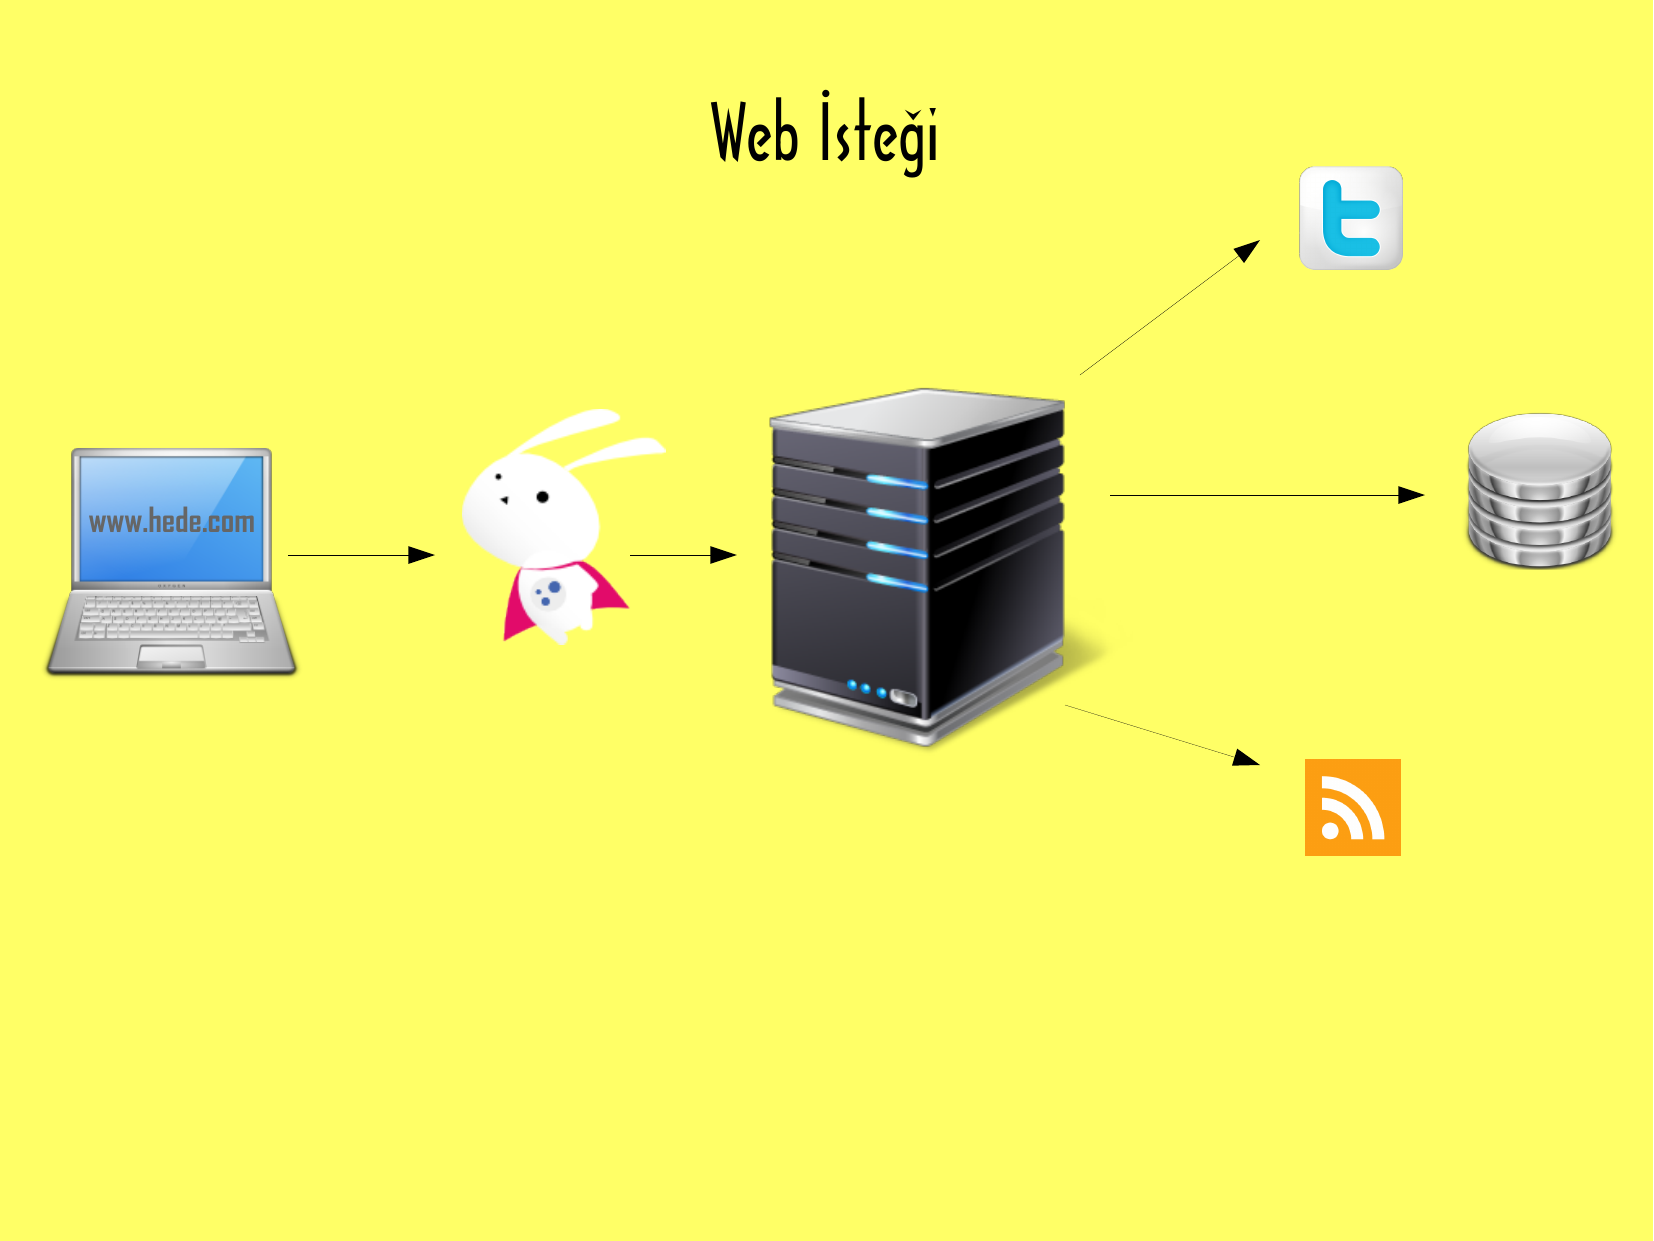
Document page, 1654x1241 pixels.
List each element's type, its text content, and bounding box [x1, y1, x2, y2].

picture [1290, 157, 1412, 279]
text_box www.hede.com [73, 491, 357, 568]
picture [462, 409, 666, 646]
picture [1305, 759, 1401, 856]
text_box Web İsteği [695, 90, 958, 186]
picture [736, 359, 1133, 756]
picture [38, 423, 305, 691]
picture [1458, 408, 1621, 571]
